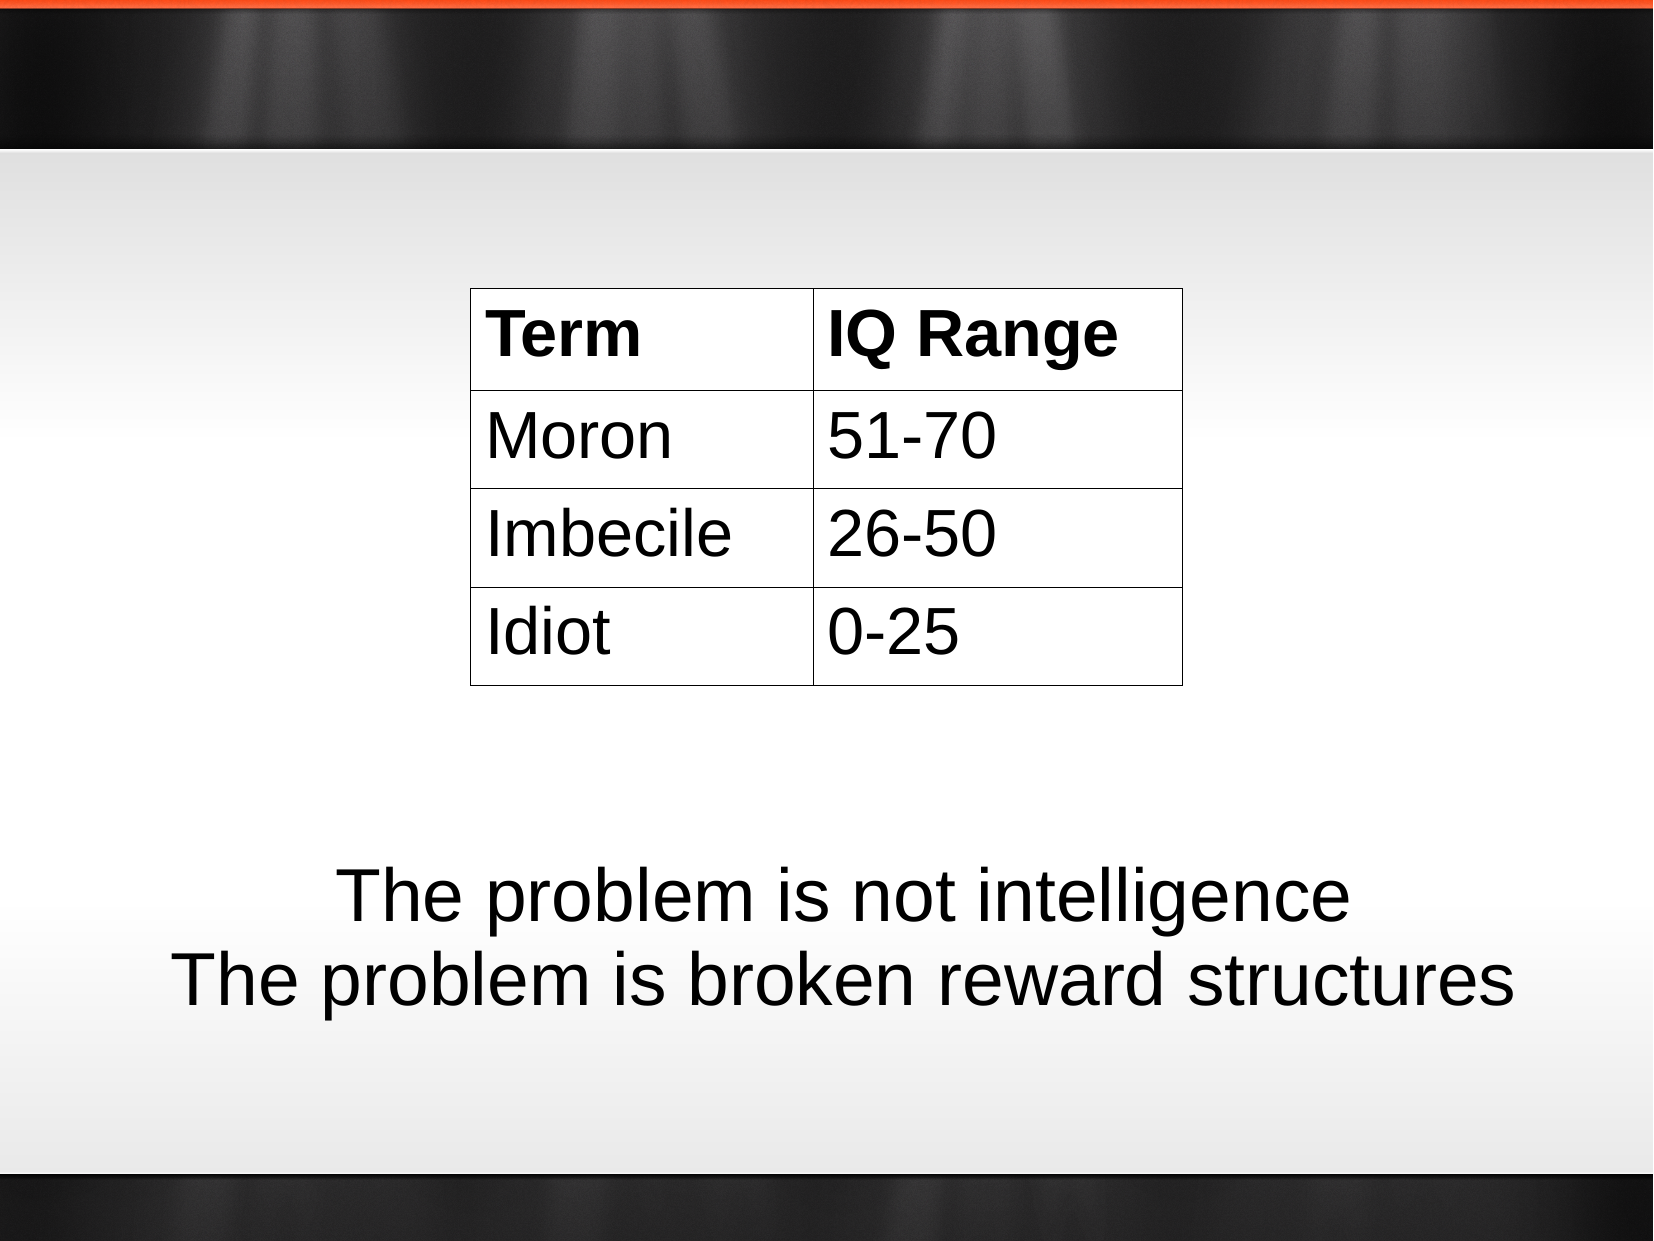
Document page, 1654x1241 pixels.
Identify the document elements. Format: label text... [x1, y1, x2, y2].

table_cell Moron [471, 391, 813, 488]
table_cell Imbecile [471, 489, 813, 587]
subtitle The problem is not intelligence The problem is broken reward structures [100, 750, 1588, 1125]
table_header Term [471, 289, 813, 390]
table_cell Idiot [471, 588, 813, 685]
table_cell 51-70 [814, 391, 1182, 488]
table_header IQ Range [814, 289, 1182, 390]
table_cell 0-25 [814, 588, 1182, 685]
picture [0, 0, 1653, 1241]
table_cell 26-50 [814, 489, 1182, 587]
